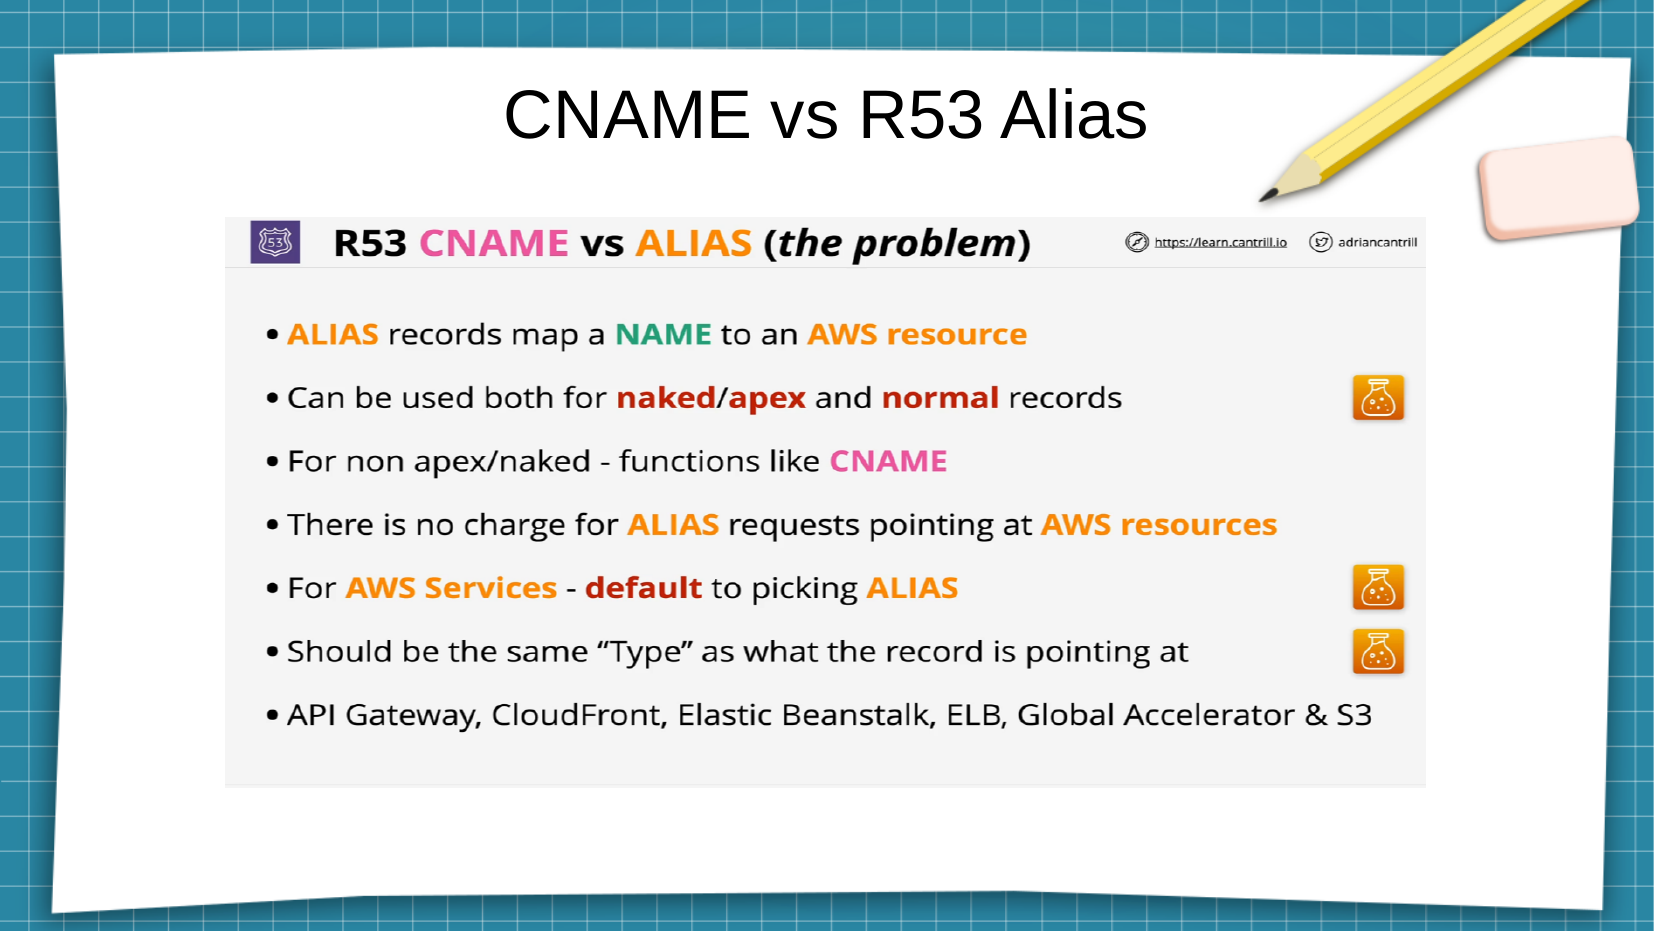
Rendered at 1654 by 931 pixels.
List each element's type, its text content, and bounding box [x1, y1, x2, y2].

title CNAME vs R53 Alias [82, 37, 1571, 193]
picture [0, 0, 1654, 931]
